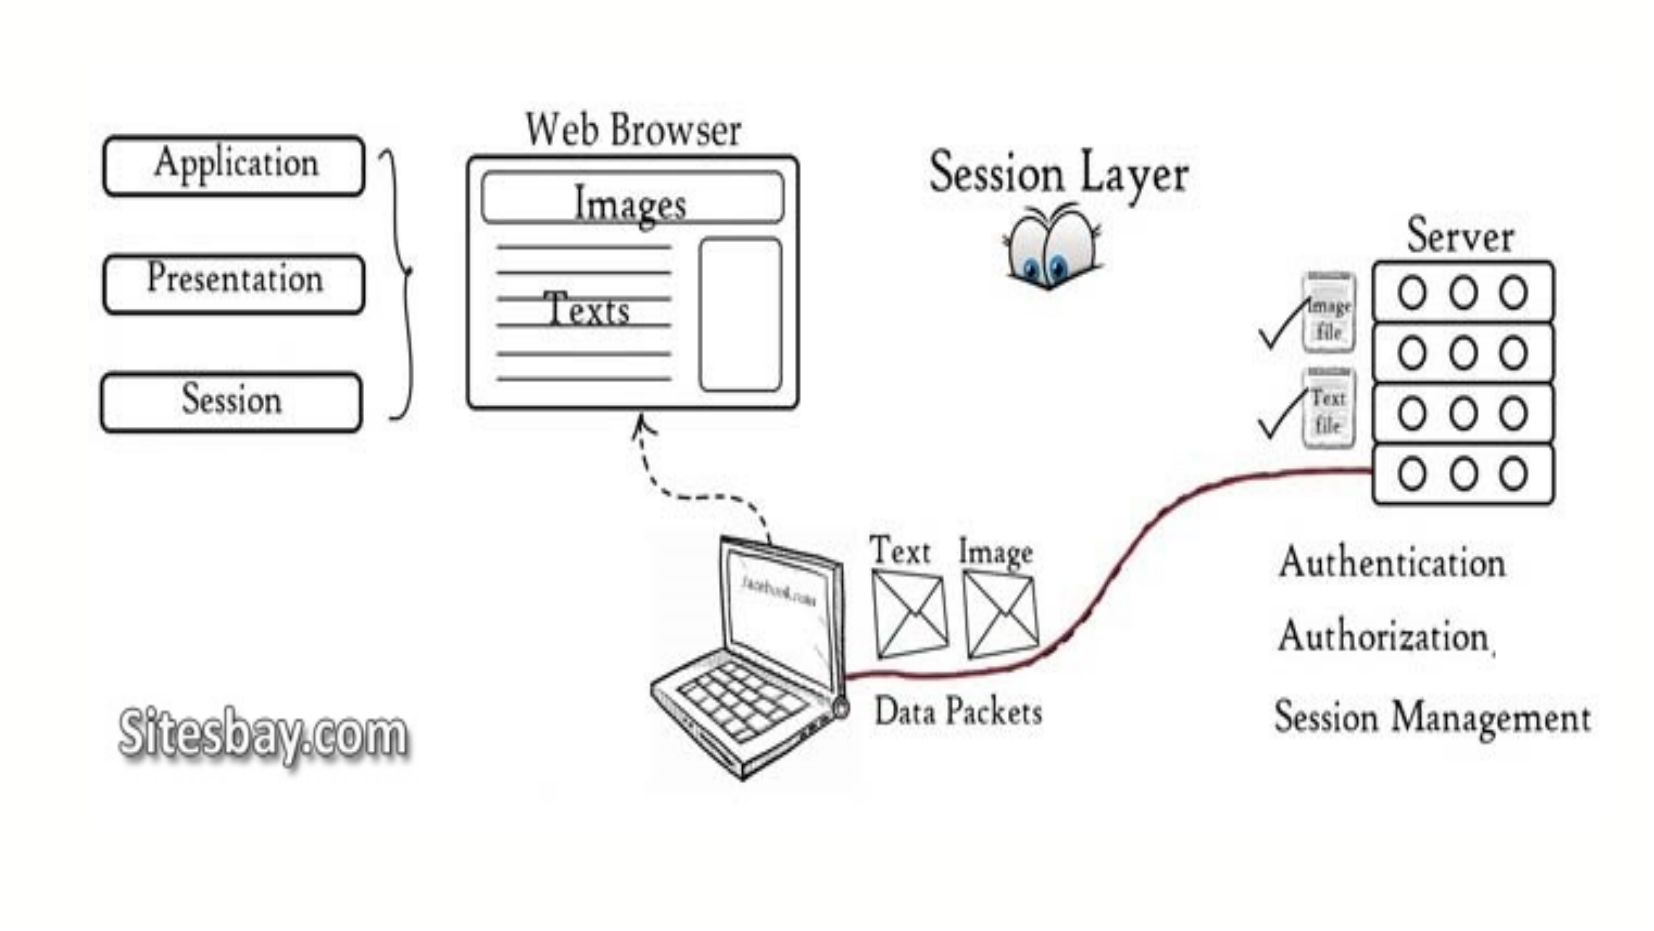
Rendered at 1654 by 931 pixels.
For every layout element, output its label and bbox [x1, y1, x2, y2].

picture [88, 58, 1609, 827]
